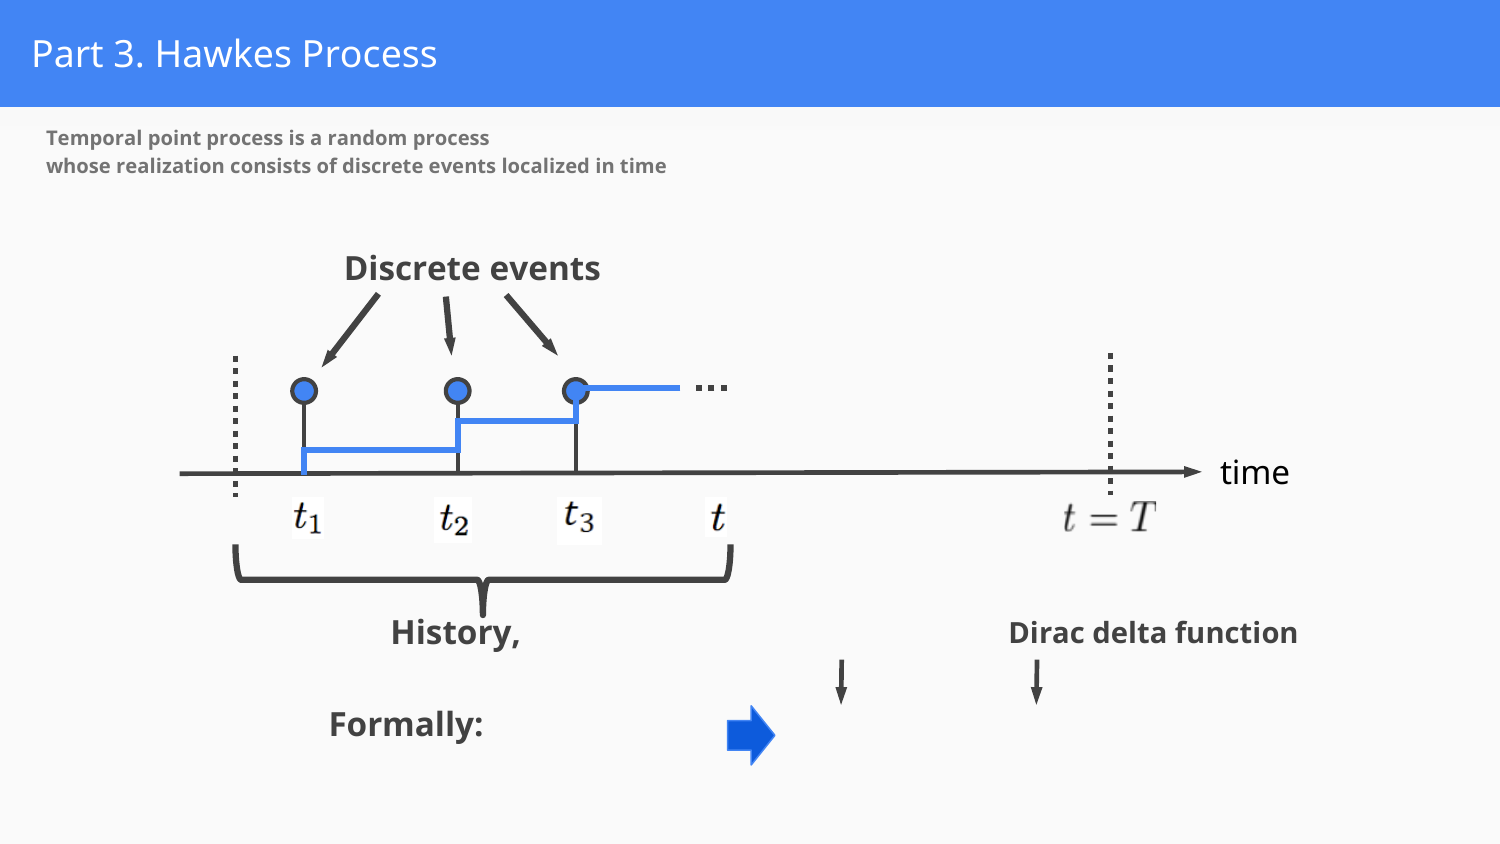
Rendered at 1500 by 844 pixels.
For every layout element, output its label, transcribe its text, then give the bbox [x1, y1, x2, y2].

text_box Dirac delta function [993, 607, 1371, 657]
picture [705, 497, 727, 537]
text_box History, [375, 604, 612, 659]
picture [557, 497, 602, 545]
text_box [445, 379, 470, 403]
text_box [564, 379, 587, 403]
picture [434, 497, 472, 543]
text_box [579, 391, 588, 403]
title Part 3. Hawkes Process [16, 2, 1465, 102]
picture [1064, 501, 1157, 532]
text_box [727, 705, 775, 765]
picture [292, 497, 324, 539]
text_box [292, 379, 316, 403]
text_box Discrete events [329, 240, 683, 295]
list Temporal point process is a random process whose realization consists of discrete events localized in time [31, 106, 1423, 193]
text_box time [1205, 444, 1441, 499]
text_box Formally: [314, 696, 508, 751]
